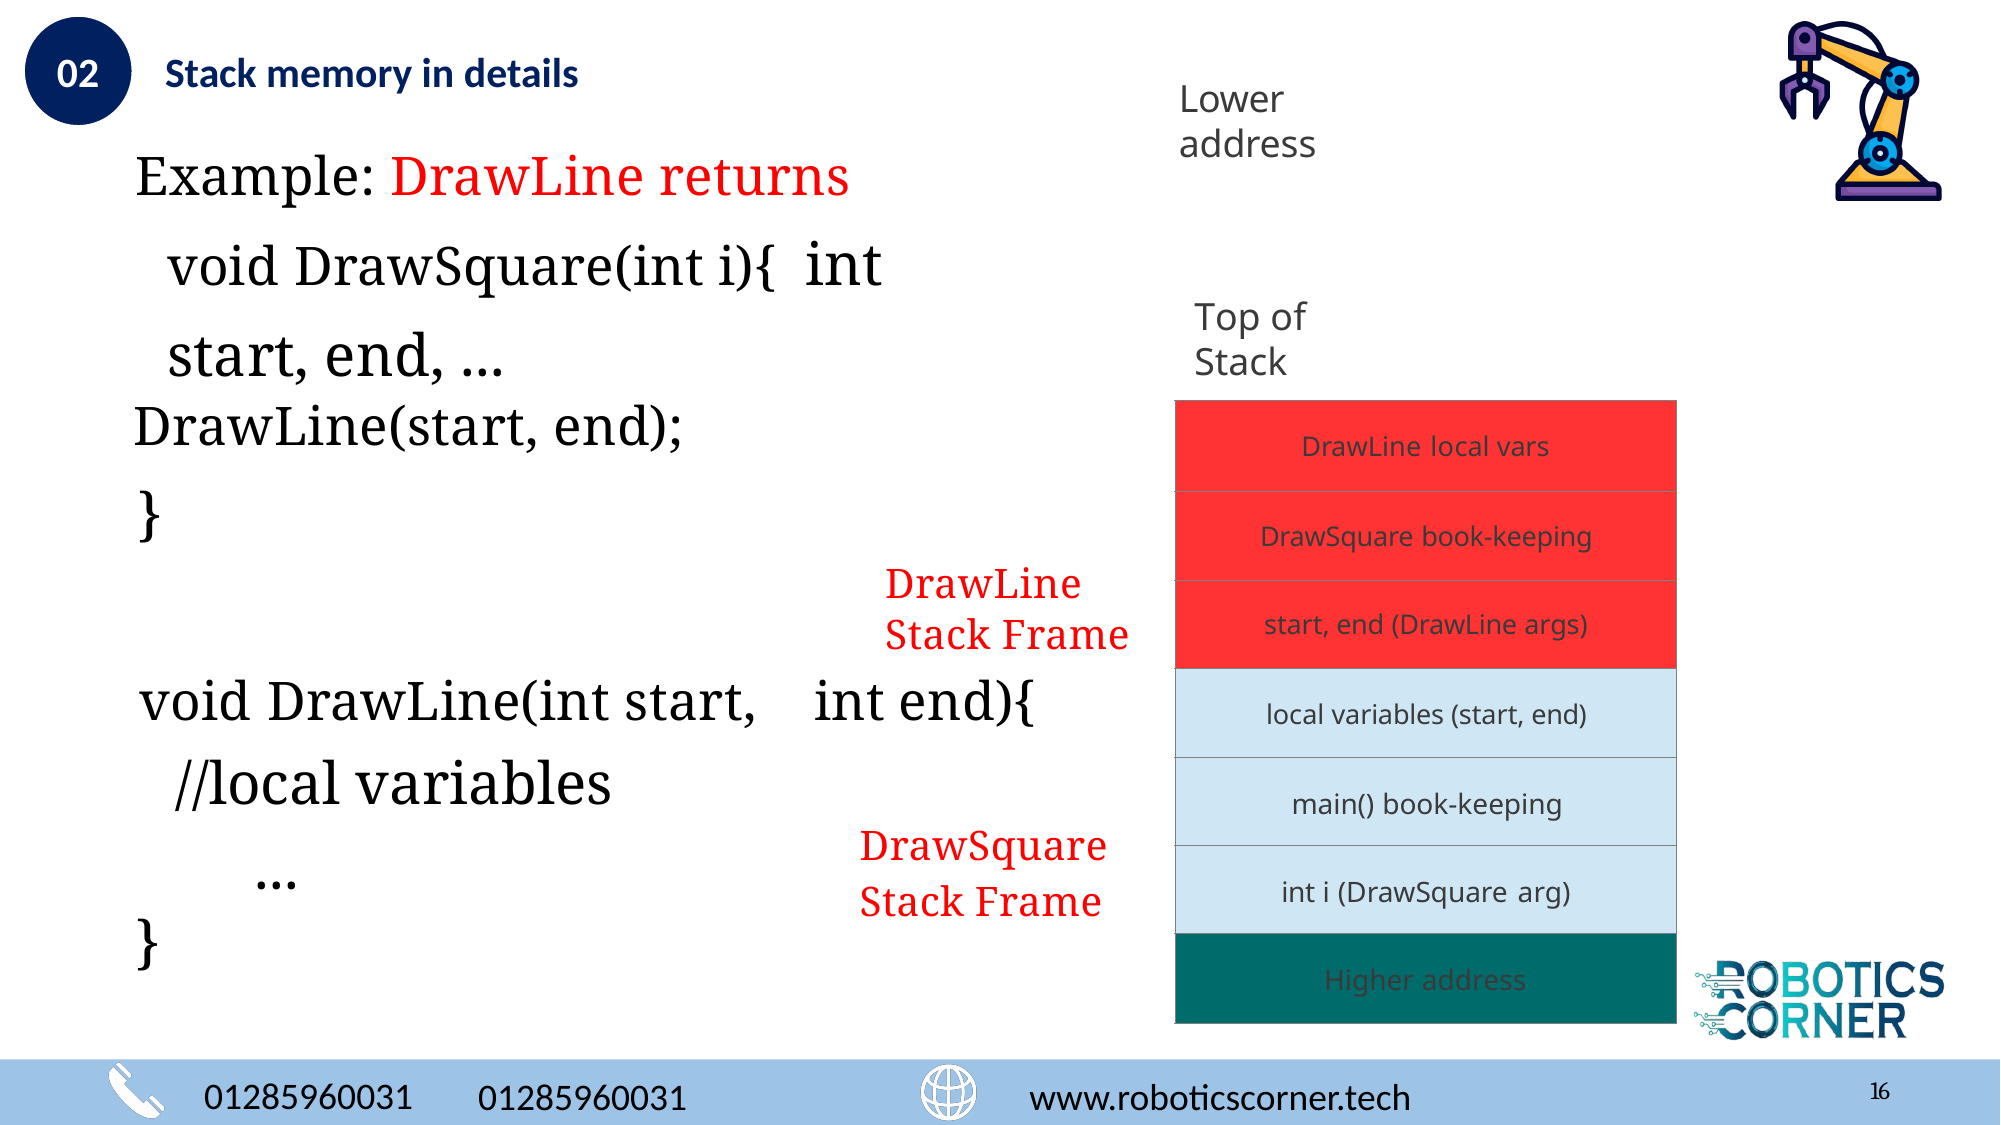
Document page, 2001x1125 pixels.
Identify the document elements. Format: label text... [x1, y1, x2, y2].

text_box void DrawLine(int start, int end){ //local variables ... } [134, 607, 1091, 976]
table_cell Higher address [1176, 934, 1676, 1023]
text_box Stack memory in details [150, 38, 622, 103]
table_cell local variables (start, end) [1176, 669, 1676, 757]
picture [1771, 21, 1950, 201]
picture [1680, 859, 1953, 1059]
table_cell int i (DrawSquare arg) [1176, 846, 1676, 933]
table_cell main() book-keeping [1176, 758, 1676, 845]
text_box Top of Stack [1170, 285, 1426, 391]
text_box Example: DrawLine returns void DrawSquare(int i){ int start, end, ... DrawLine(start, end); } [133, 120, 944, 548]
text_box 02 [22, 14, 134, 128]
table_cell DrawSquare book-keeping [1176, 492, 1676, 580]
table_cell start, end (DrawLine args) [1176, 581, 1676, 668]
text_box Lower address [1176, 51, 1425, 166]
picture [103, 1057, 170, 1124]
text_box DrawLine Stack Frame [883, 554, 1155, 658]
text_box DrawSquare Stack Frame [844, 810, 1156, 920]
table_header DrawLine local vars [1176, 401, 1676, 491]
picture [915, 1059, 981, 1125]
